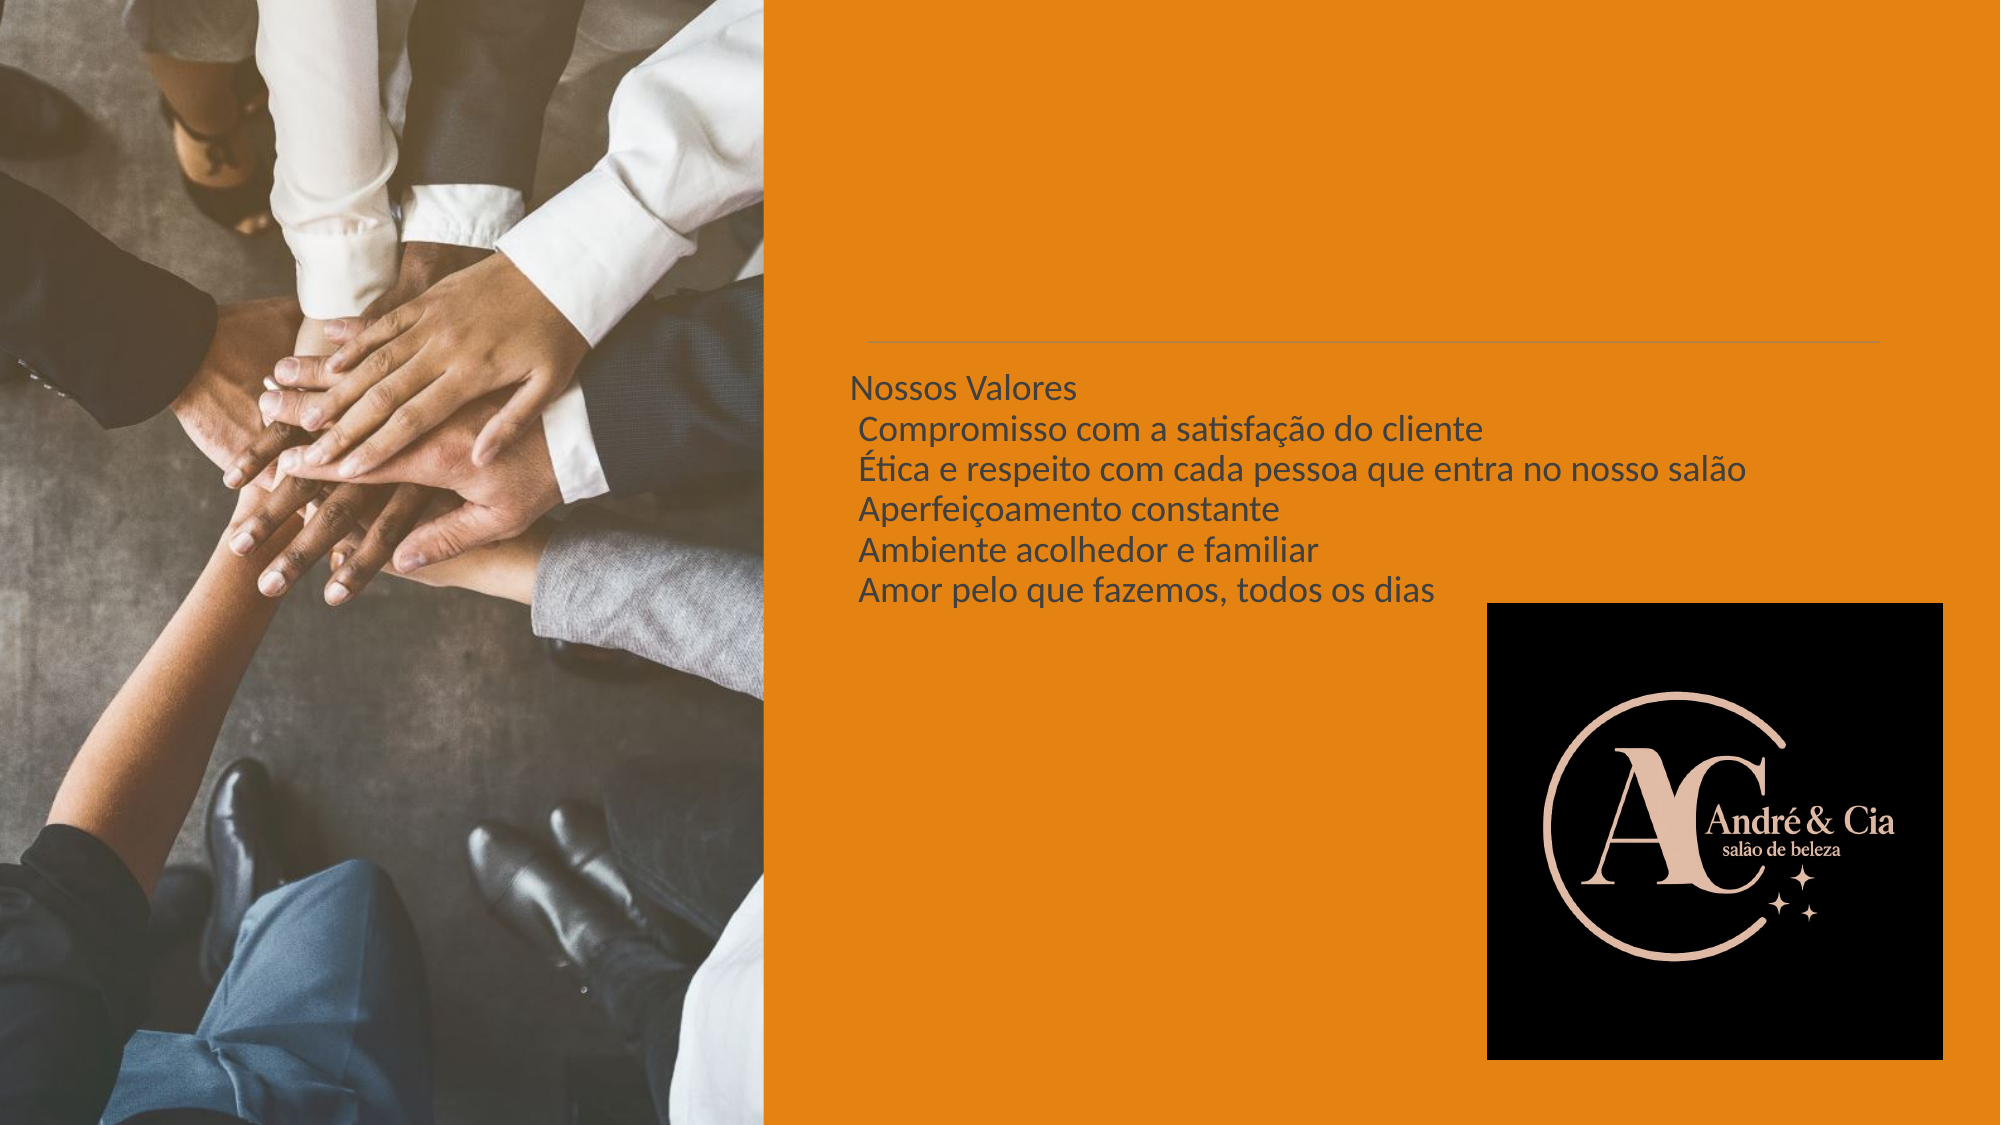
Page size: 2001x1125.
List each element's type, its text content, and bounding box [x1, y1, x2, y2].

text_box Nossos Valores Compromisso com a satisfação do cliente Ética e respeito com cada pessoa que entra no nosso salão Aperfeiçoamento constante Ambiente acolhedor e familiar Amor pelo que fazemos, todos os dias [849, 360, 1895, 963]
picture [0, 0, 764, 1125]
picture [1487, 603, 1943, 1061]
text_box [764, 0, 2000, 1125]
